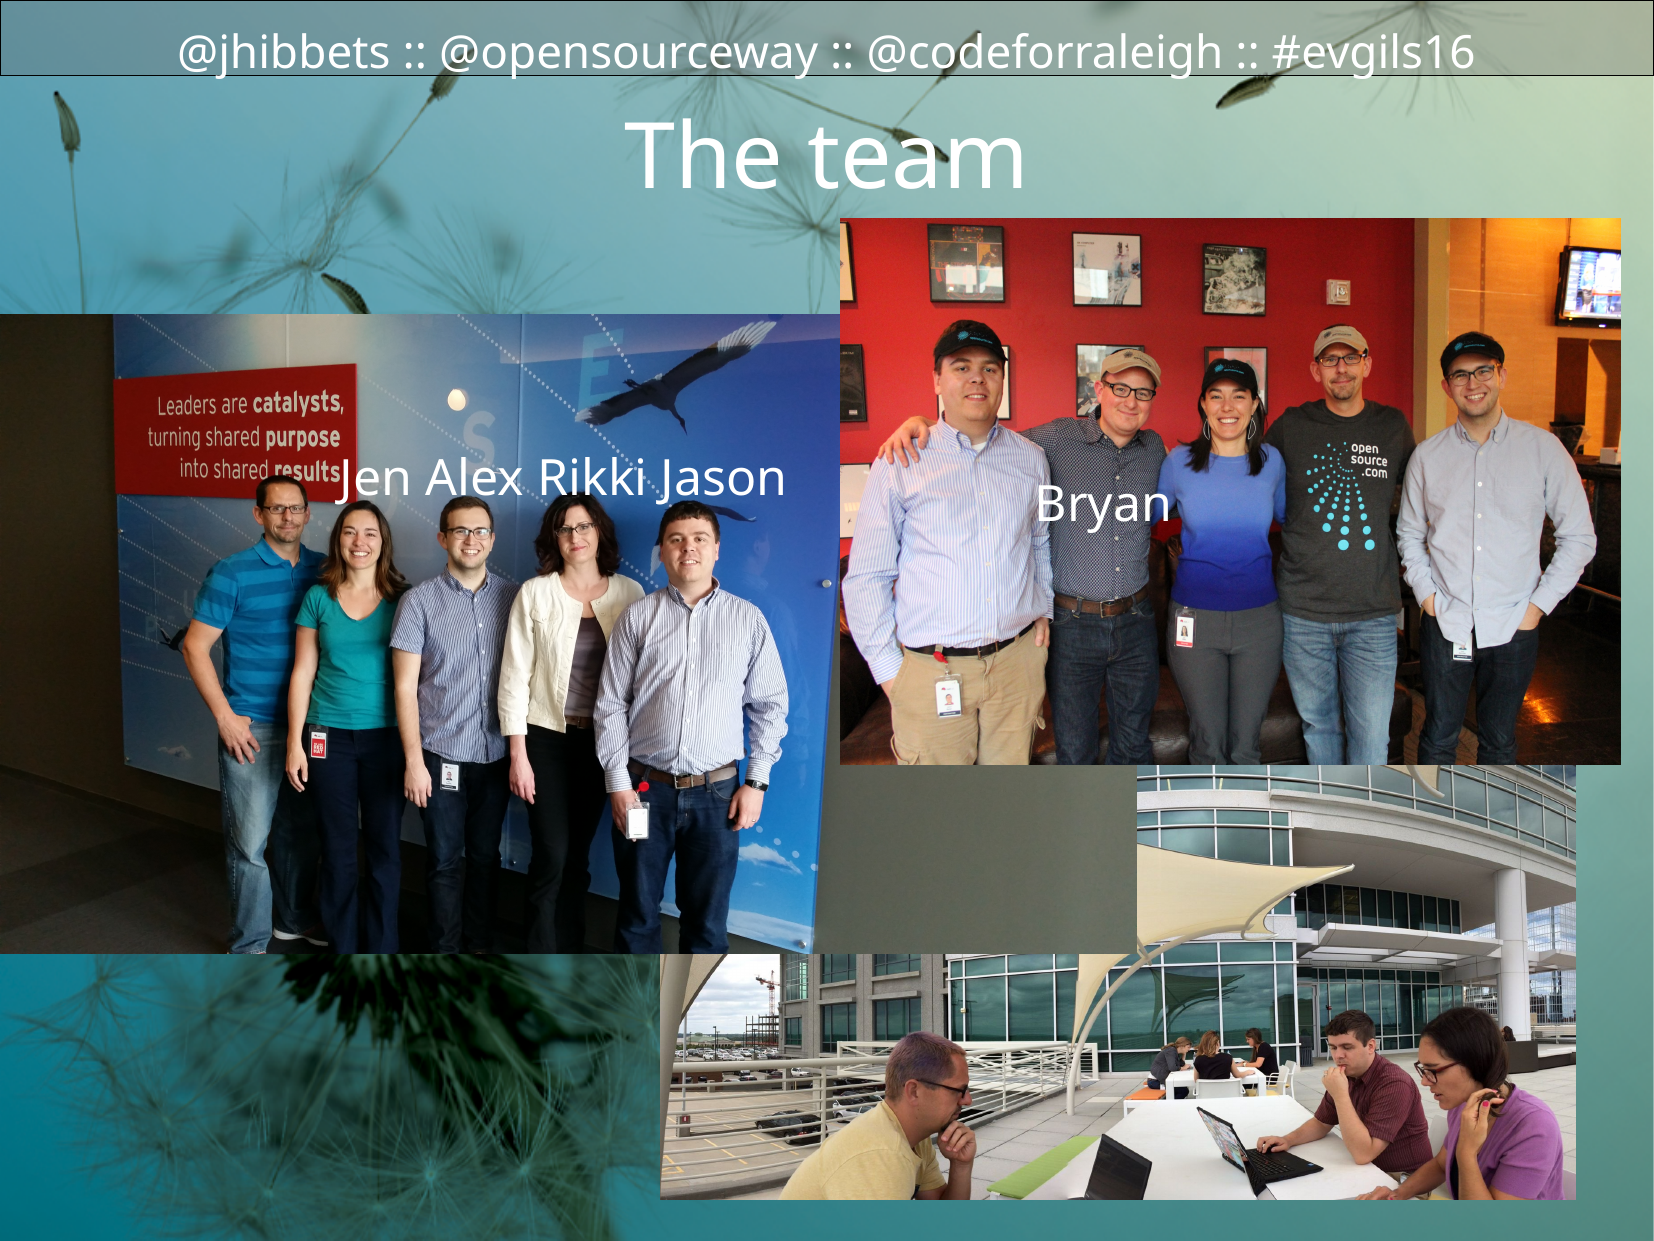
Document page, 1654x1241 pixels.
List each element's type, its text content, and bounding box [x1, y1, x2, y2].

title The team [82, 49, 1571, 257]
text_box Jen Alex Rikki Jason [325, 435, 817, 500]
picture [0, 76, 1654, 1241]
text_box Bryan [1020, 460, 1187, 526]
